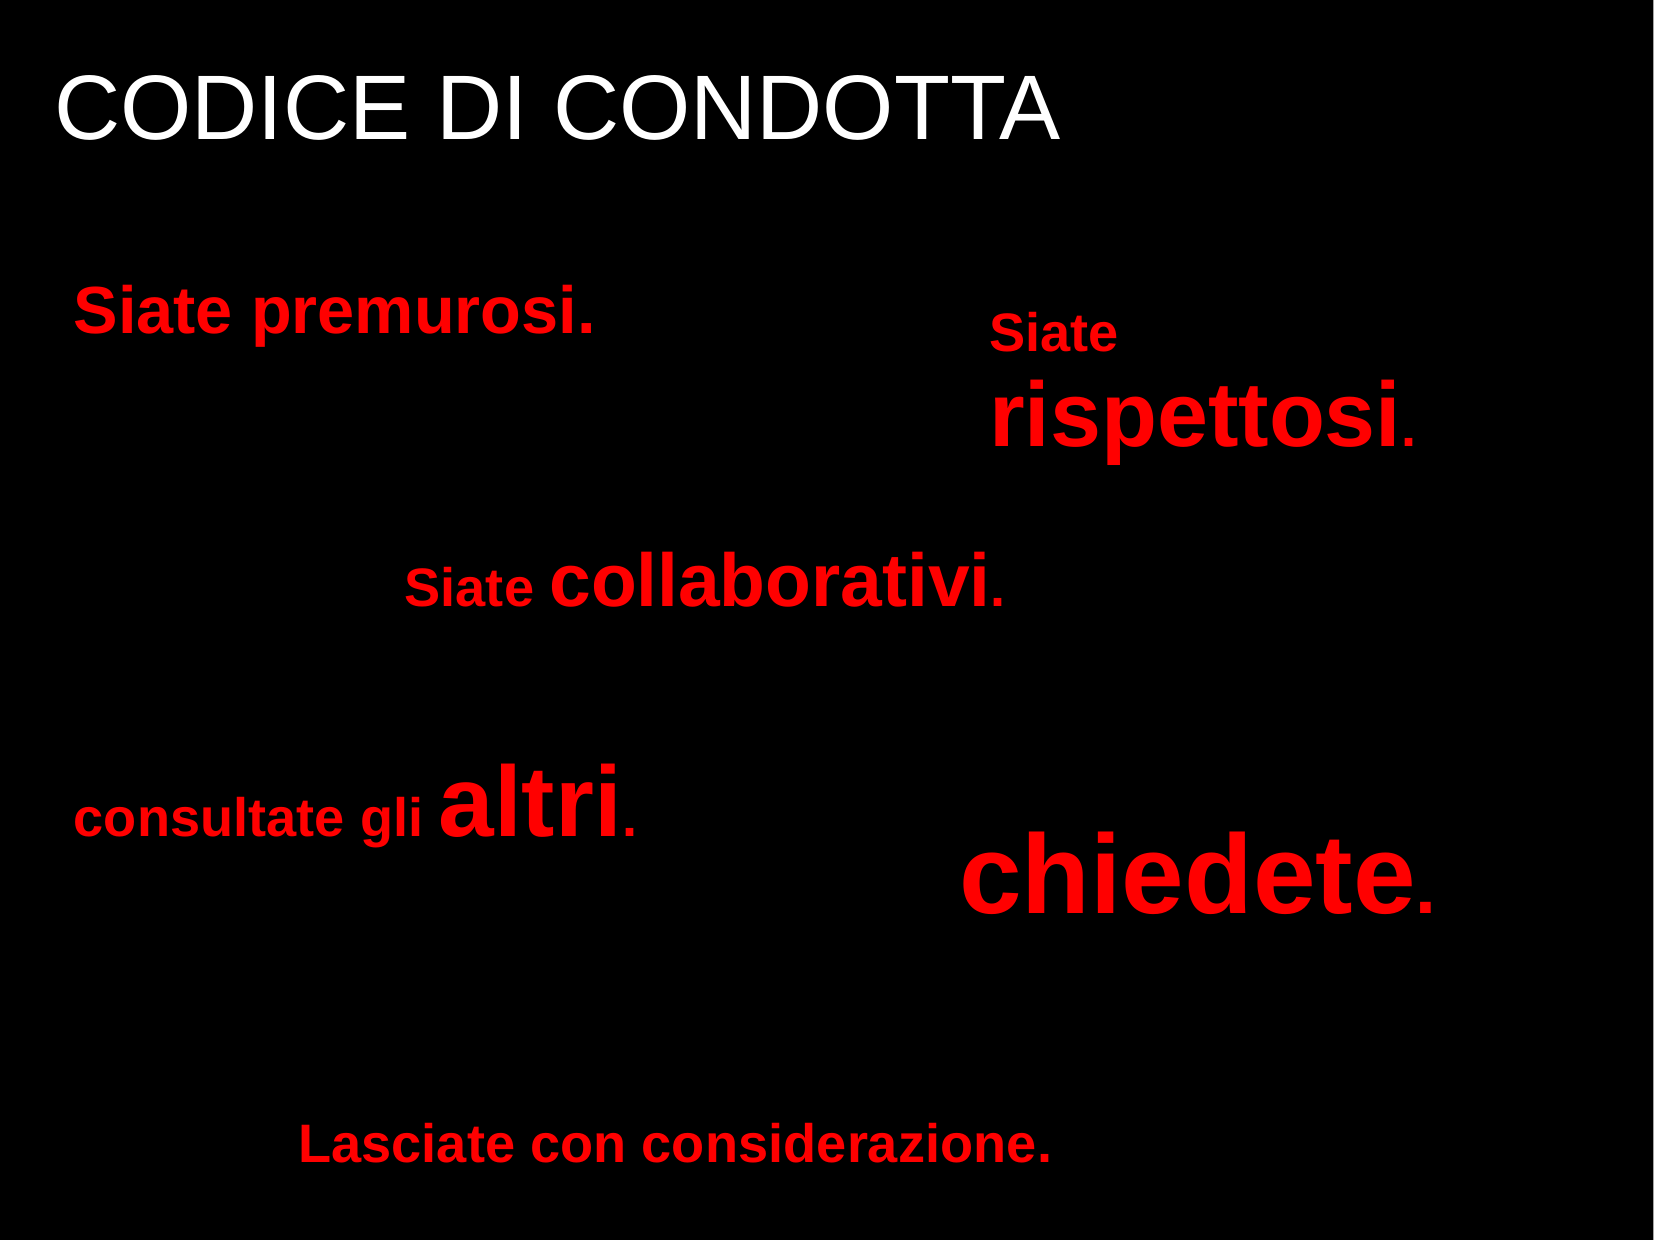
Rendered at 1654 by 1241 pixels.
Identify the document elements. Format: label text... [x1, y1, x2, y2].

text_box chiedete. [944, 804, 1506, 965]
text_box Siate rispettosi. [974, 295, 1448, 499]
text_box Siate premurosi. [59, 265, 650, 367]
text_box consultate gli altri. [59, 738, 739, 882]
text_box CODICE DI CONDOTTA [39, 48, 1565, 178]
text_box Lasciate con considerazione. [283, 1105, 1146, 1191]
text_box Siate collaborativi. [389, 531, 1063, 650]
